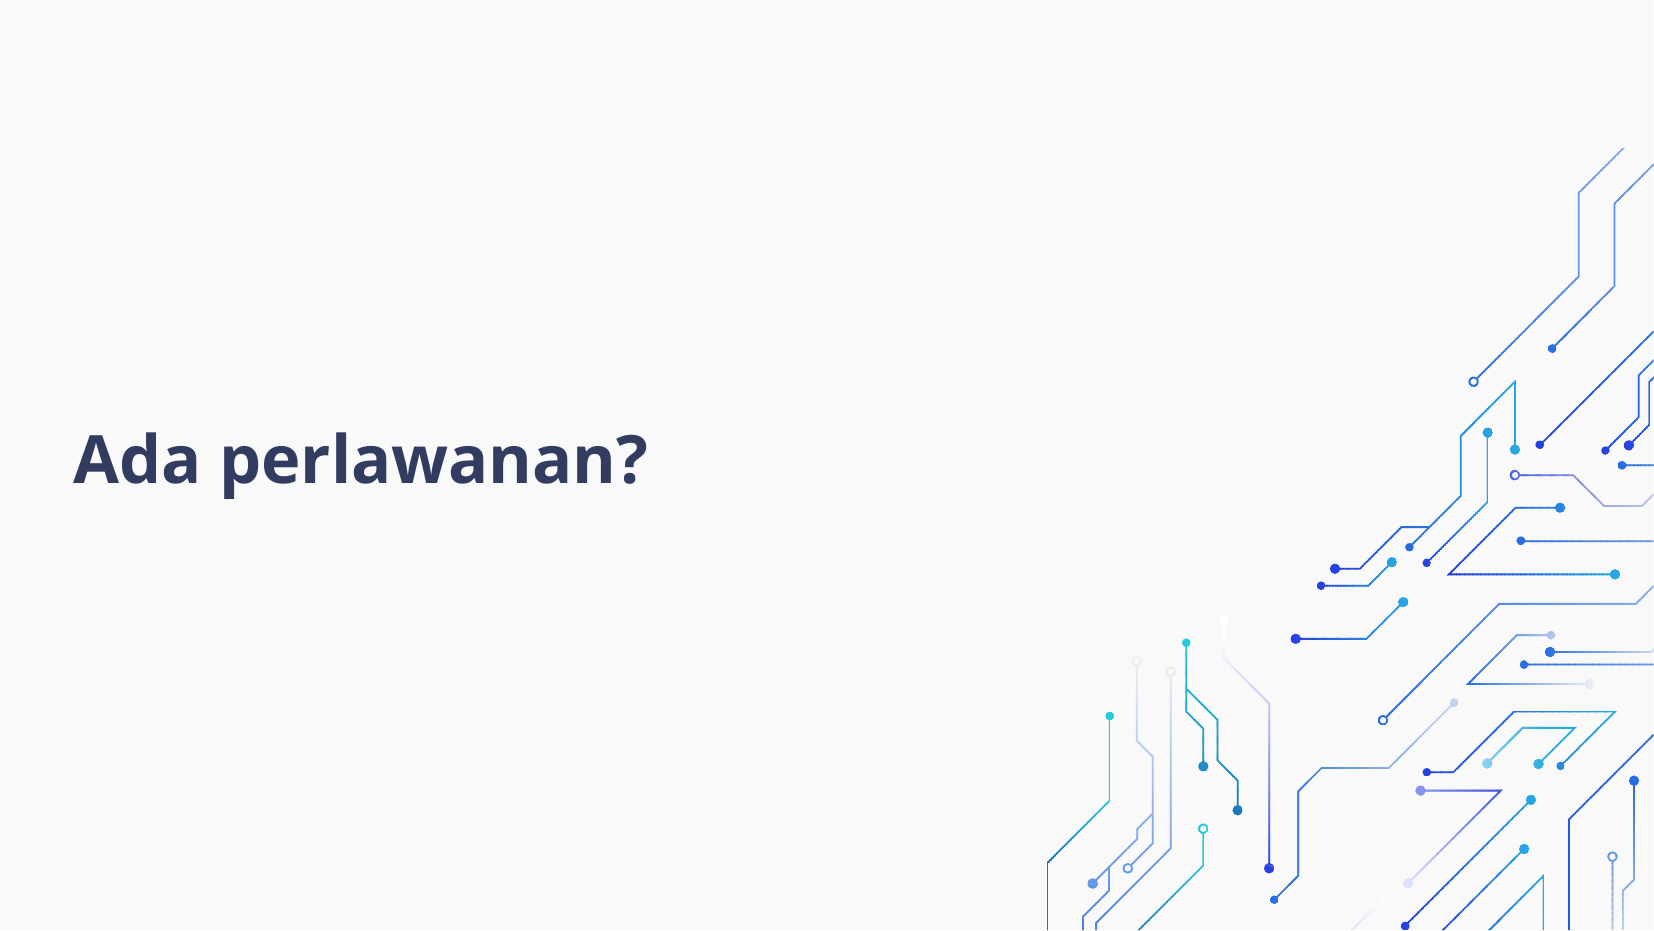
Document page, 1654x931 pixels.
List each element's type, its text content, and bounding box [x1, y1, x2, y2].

text_box Ada perlawanan? [59, 404, 993, 579]
